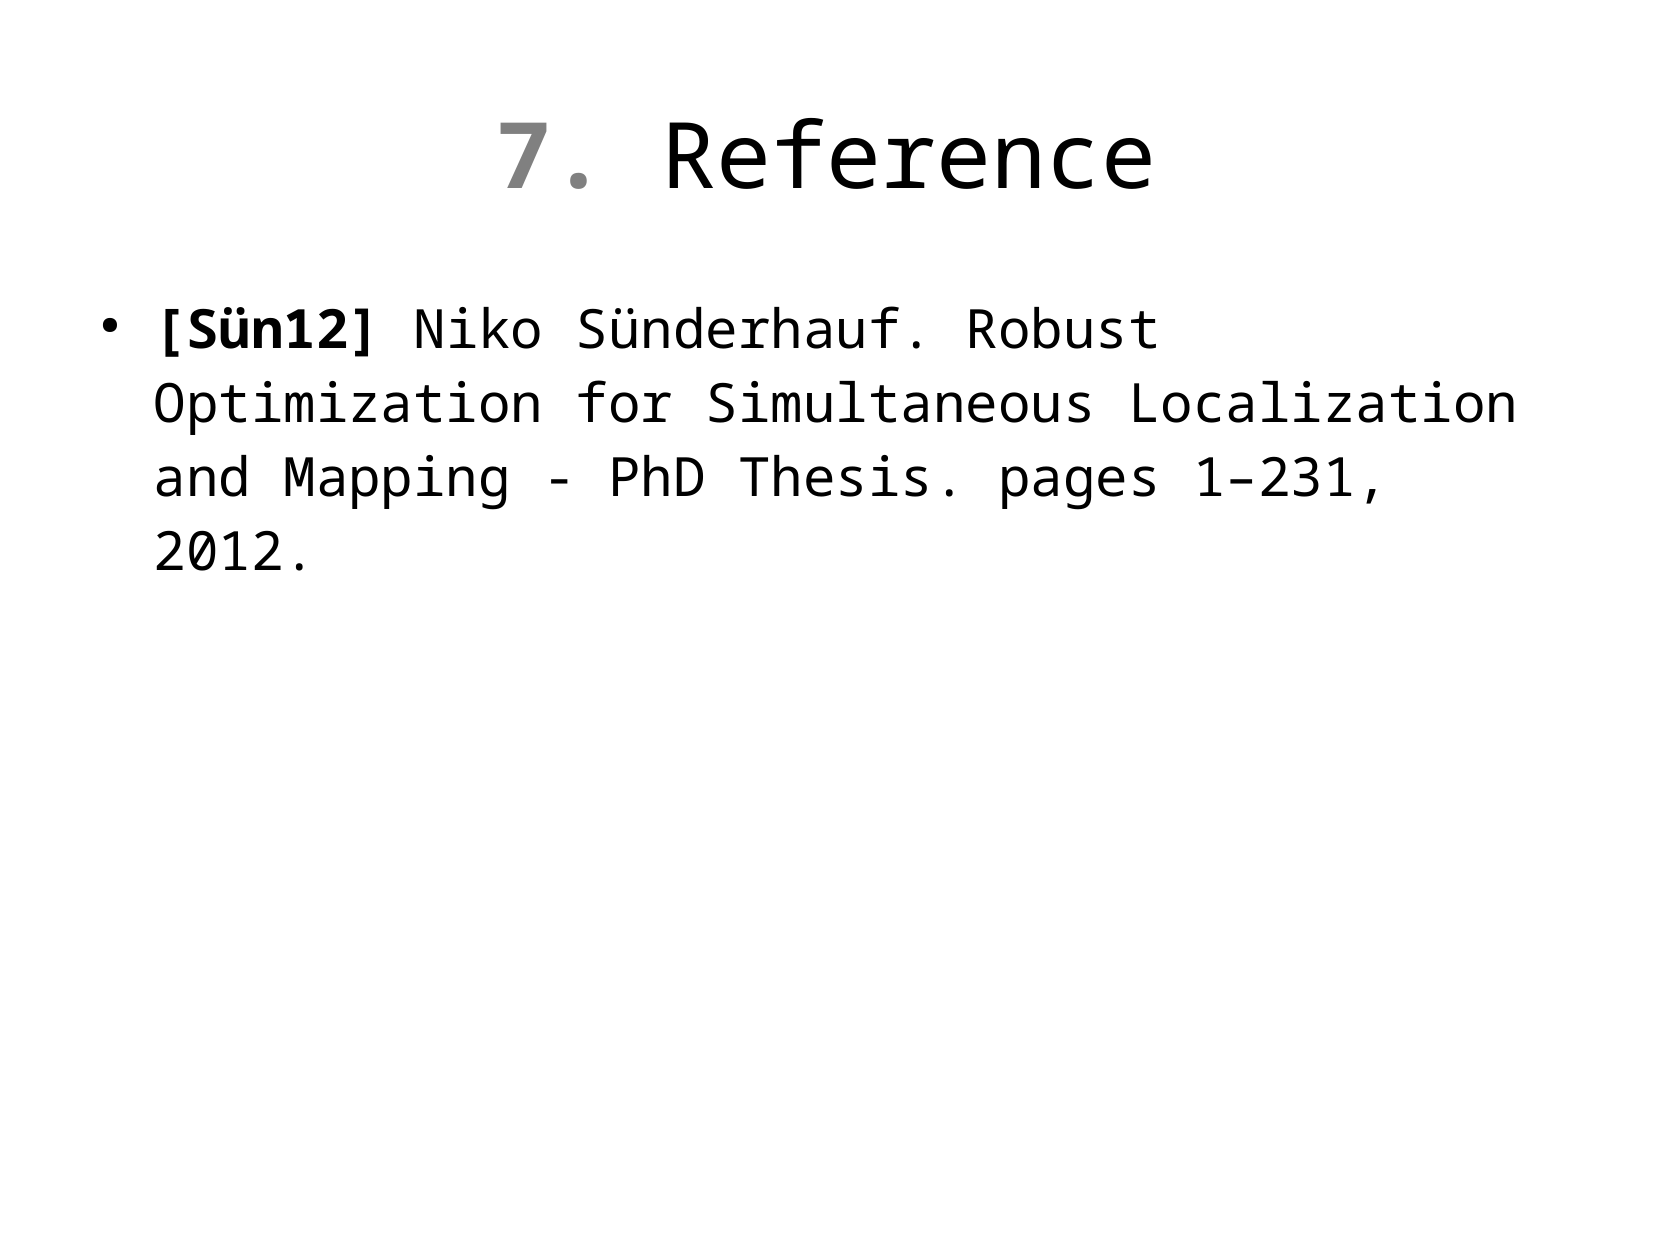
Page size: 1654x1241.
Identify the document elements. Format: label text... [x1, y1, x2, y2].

list [Sün12] Niko Sünderhauf. Robust Optimization for Simultaneous Localization and Mapping - PhD Thesis. pages 1–231, 2012. [82, 290, 1571, 1010]
title 7. Reference [82, 49, 1571, 257]
